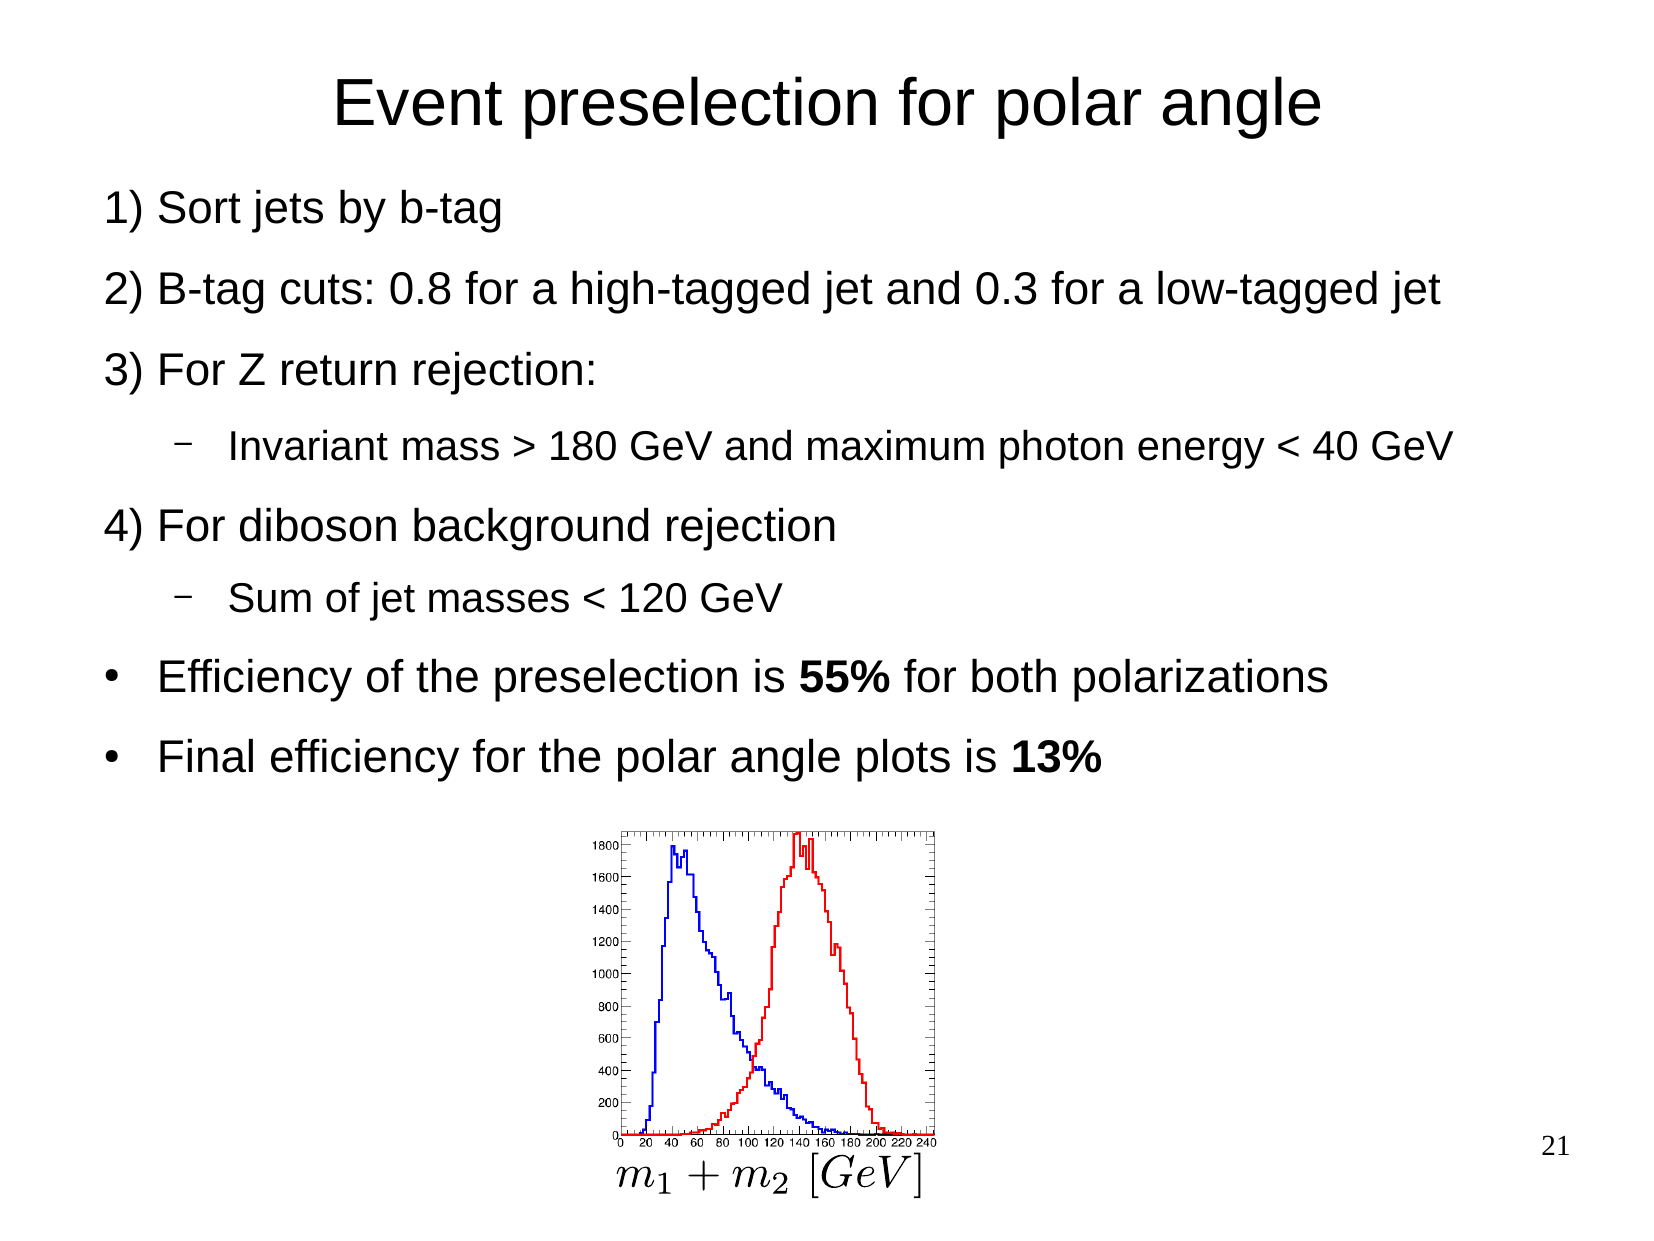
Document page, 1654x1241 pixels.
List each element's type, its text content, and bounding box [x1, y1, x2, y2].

title Event preselection for polar angle [85, 52, 1571, 153]
text_box [615, 1152, 926, 1199]
list Sort jets by b-tag B-tag cuts: 0.8 for a high-tagged jet and 0.3 for a low-tagged jet For Z return rejection: Invariant mass > 180 GeV and maximum photon energy < 40 GeV For diboson background rejection Sum of jet masses < 120 GeV Efficiency of the preselection is 55% for both polarizations Final efficiency for the polar angle plots is 13% [85, 182, 1531, 1171]
picture [586, 826, 945, 1156]
